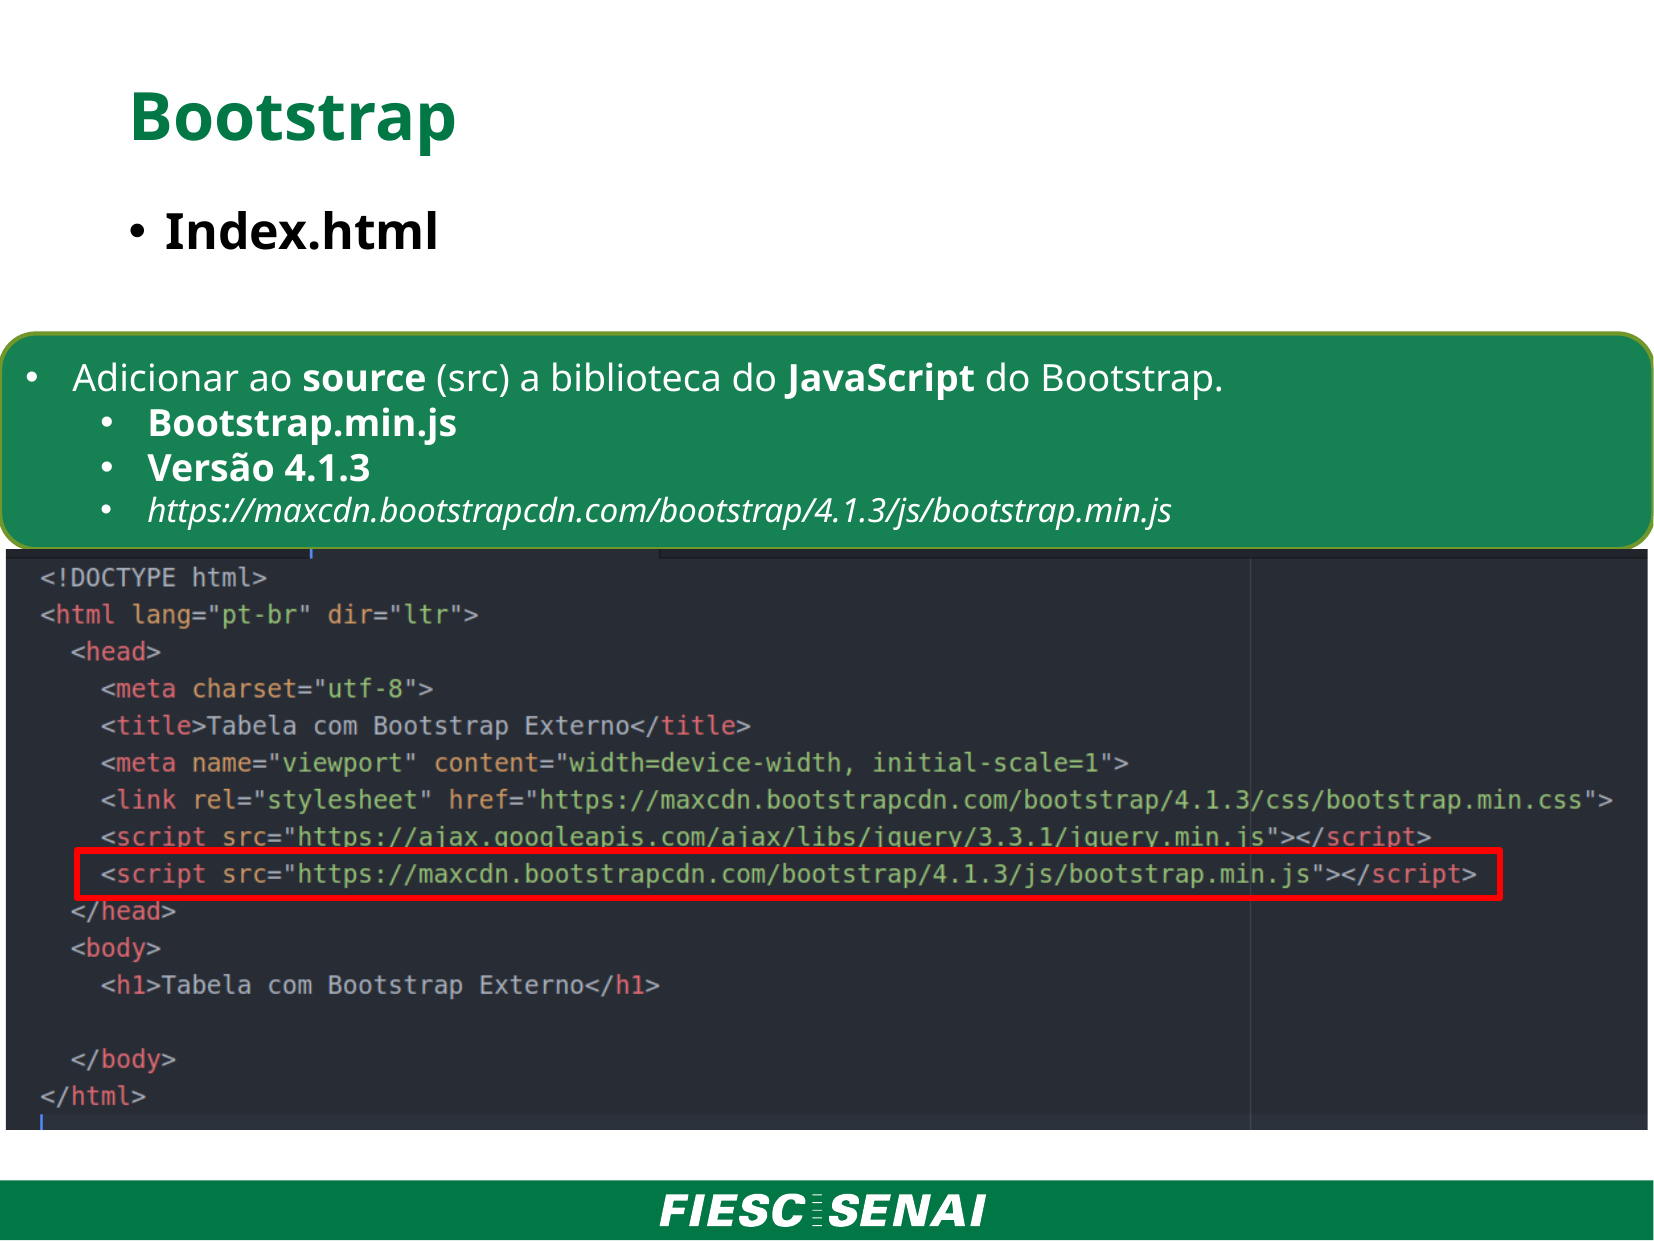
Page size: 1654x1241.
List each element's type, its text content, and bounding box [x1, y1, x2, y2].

text_box Adicionar ao source (src) a biblioteca do JavaScript do Bootstrap. Bootstrap.min.js Versão 4.1.3 https://maxcdn.bootstrapcdn.com/bootstrap/4.1.3/js/bootstrap.min.js [0, 333, 1654, 549]
text_box Index.html [113, 199, 1540, 333]
picture [5, 549, 1648, 1130]
text_box [76, 850, 1501, 898]
text_box Bootstrap [113, 39, 1540, 199]
